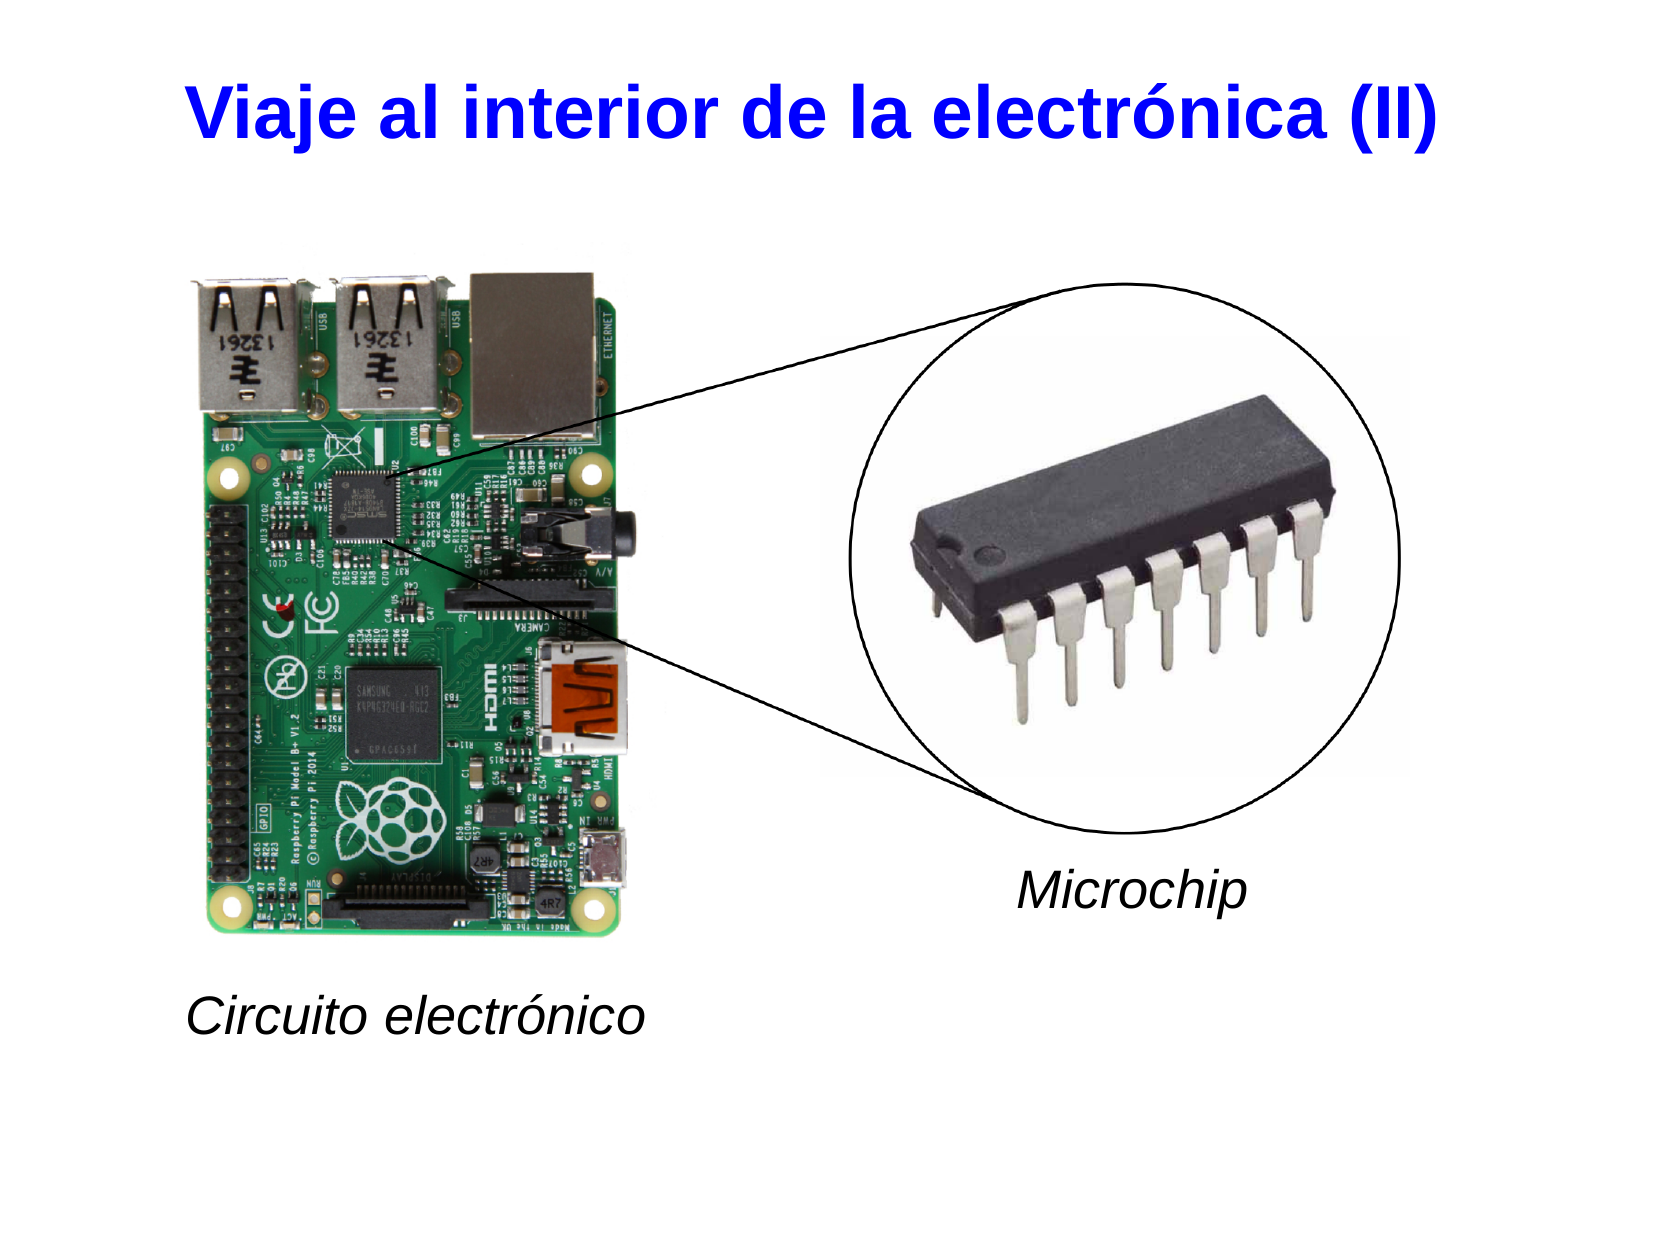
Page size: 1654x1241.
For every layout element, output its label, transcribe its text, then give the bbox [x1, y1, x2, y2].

text_box Circuito electrónico [153, 986, 679, 1051]
text_box Microchip [870, 855, 1395, 924]
picture [153, 233, 1426, 986]
text_box Viaje al interior de la electrónica (II) [64, 59, 1561, 166]
